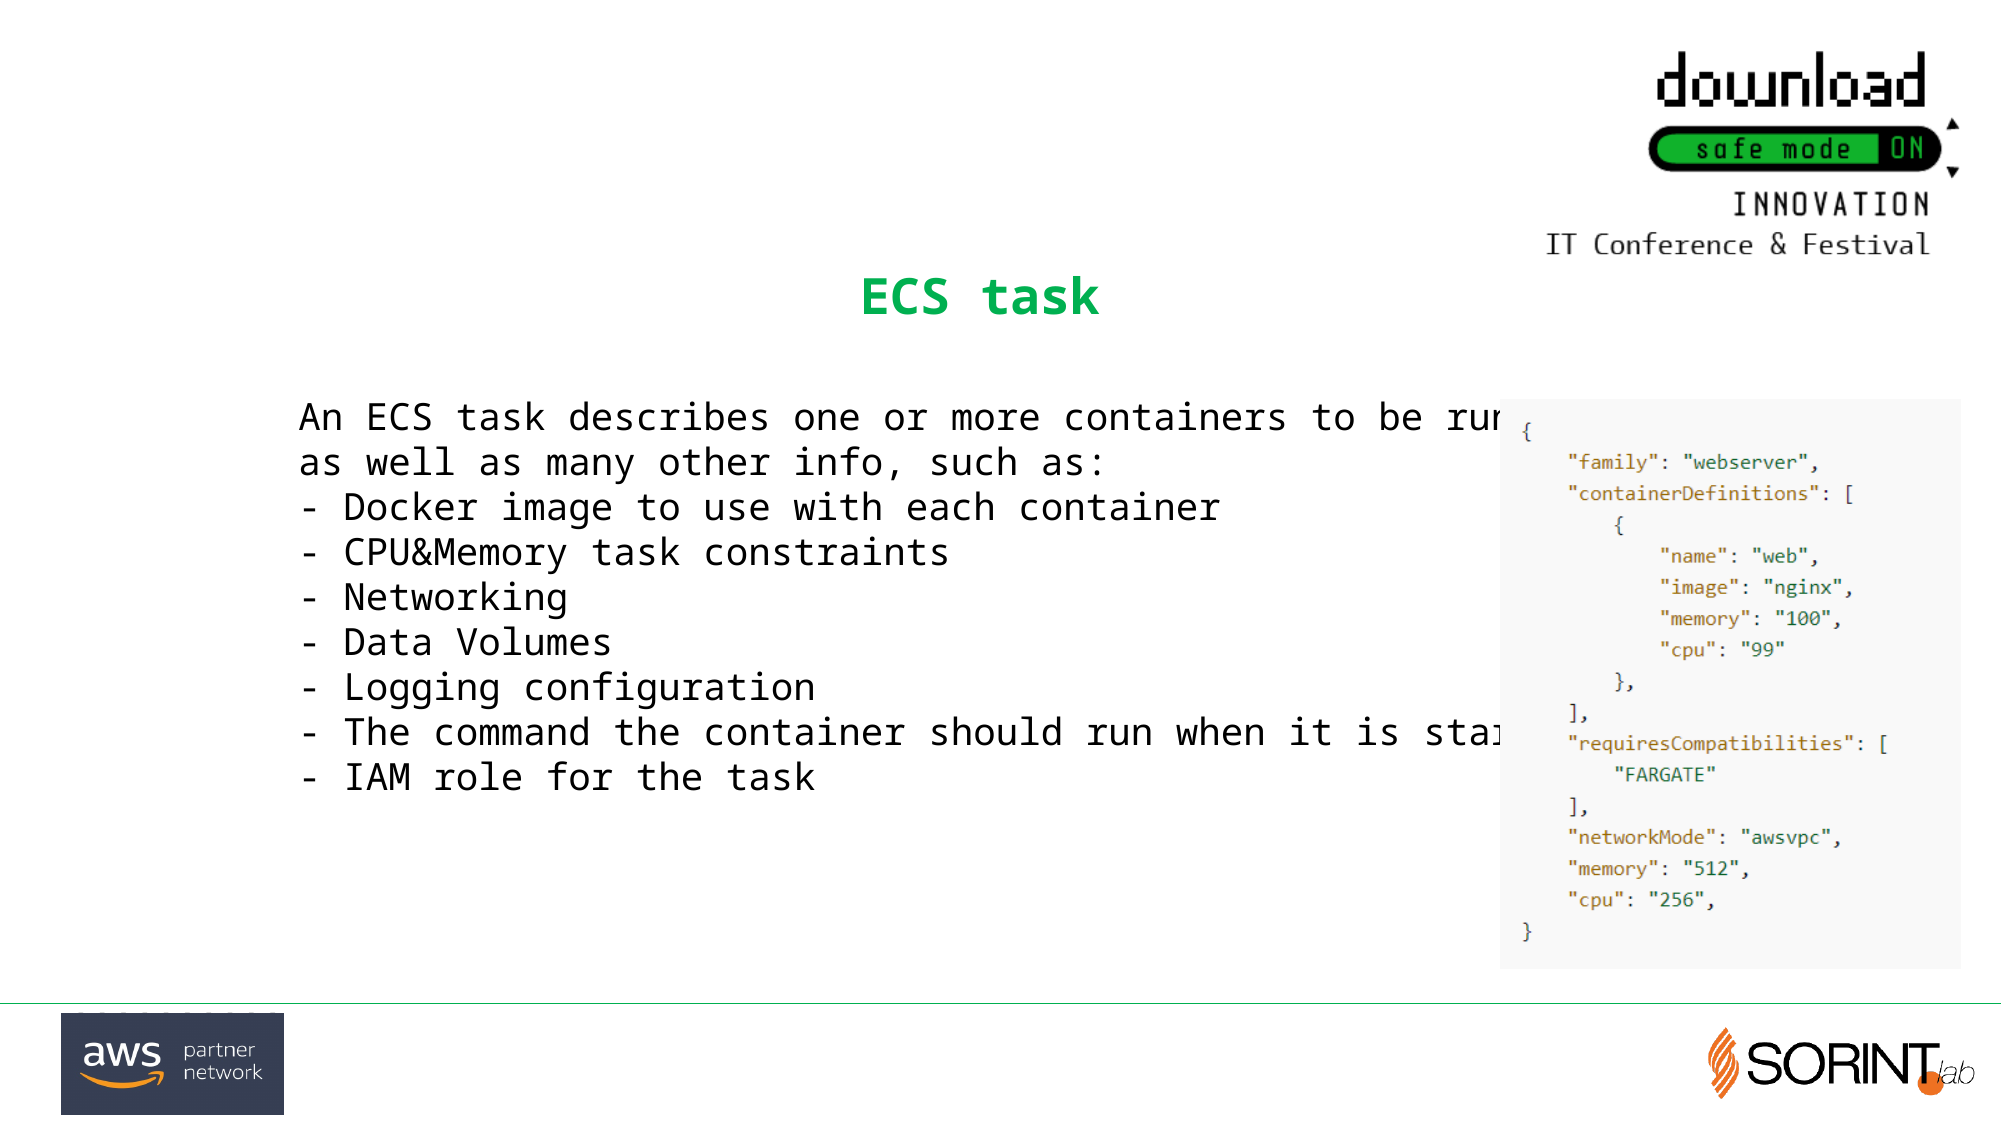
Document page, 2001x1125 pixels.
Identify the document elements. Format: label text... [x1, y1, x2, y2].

title ECS task [365, 236, 1595, 340]
picture [1706, 1027, 1976, 1099]
text_box An ECS task describes one or more containers to be run as well as many other info, such as: - Docker image to use with each container - CPU&Memory task constraints - Networking - Data Volumes - Logging configuration - The command the container should run when it is started - IAM role for the task [283, 377, 1701, 944]
picture [1545, 47, 1961, 263]
picture [1500, 399, 1961, 969]
picture [61, 1012, 284, 1115]
